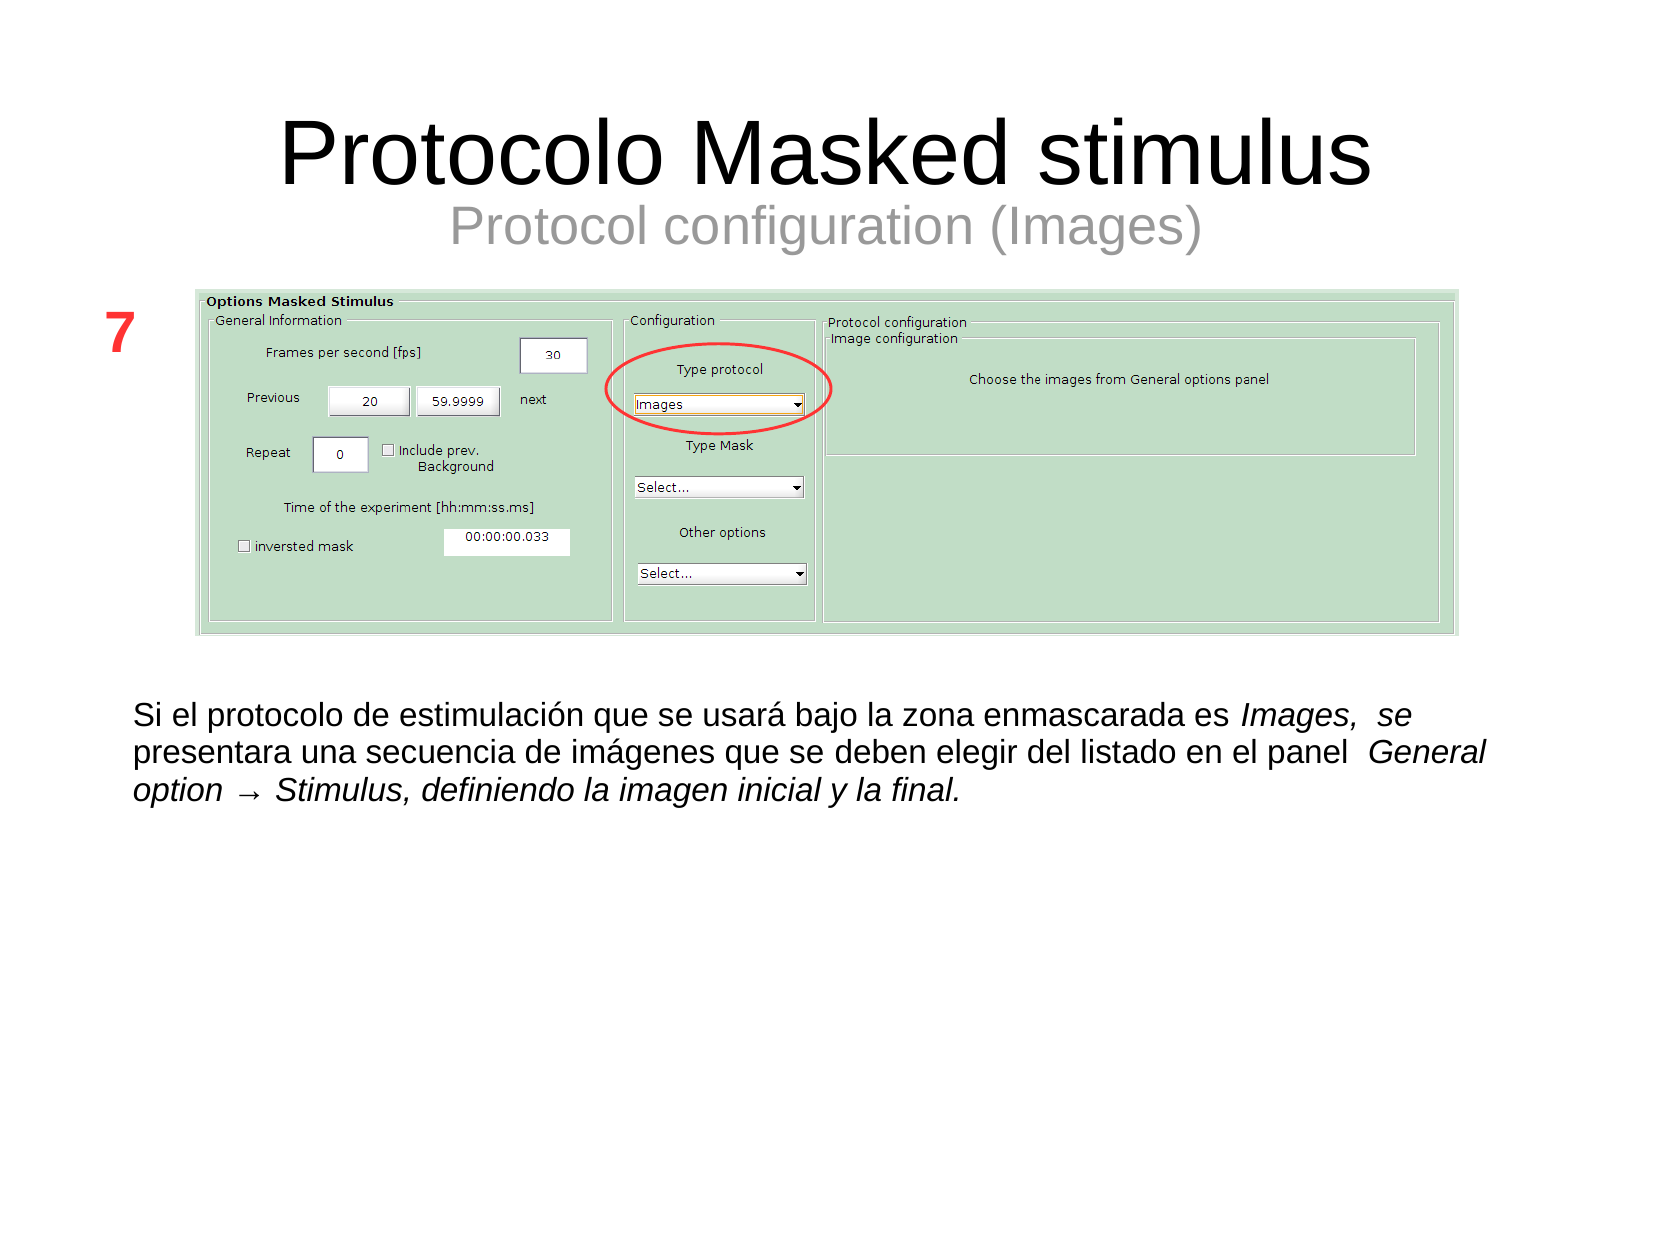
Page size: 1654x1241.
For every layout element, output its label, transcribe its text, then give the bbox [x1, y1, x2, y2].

picture [195, 289, 1459, 636]
title Protocol configuration (Images) [82, 195, 1571, 257]
text_box 7 [90, 292, 151, 373]
title Protocolo Masked stimulus [82, 49, 1571, 195]
text_box Si el protocolo de estimulación que se usará bajo la zona enmascarada es Images, se presentara una secuencia de imágenes que se deben elegir del listado en el panel General option → Stimulus, definiendo la imagen inicial y la final. [82, 689, 1576, 817]
